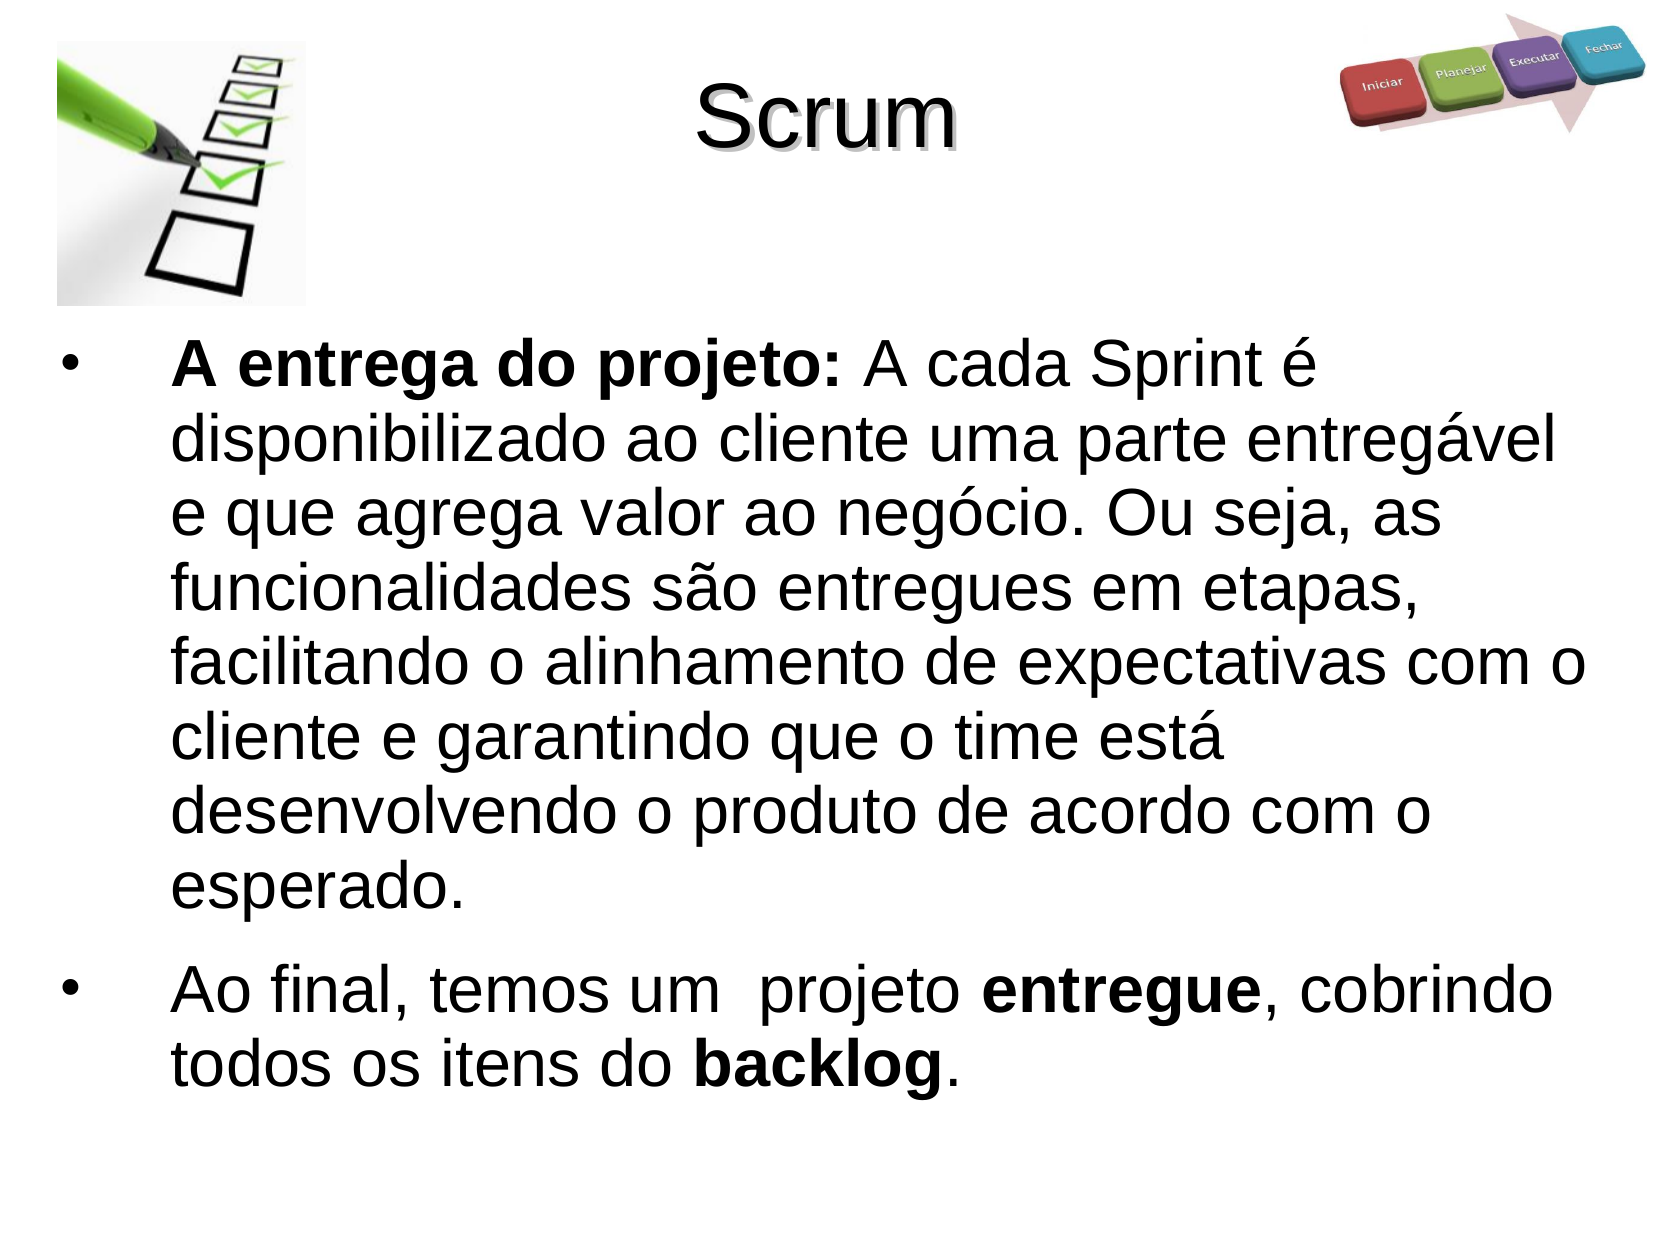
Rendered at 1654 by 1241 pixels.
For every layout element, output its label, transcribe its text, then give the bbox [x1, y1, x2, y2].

title Scrum [82, 17, 1571, 210]
chart [1334, 13, 1647, 136]
chart [57, 41, 306, 306]
text_box A entrega do projeto: A cada Sprint é disponibilizado ao cliente uma parte entregável e que agrega valor ao negócio. Ou seja, as funcionalidades são entregues em etapas, facilitando o alinhamento de expectativas com o cliente e garantindo que o time está desenvolvendo o produto de acordo com o esperado. Ao final, temos um projeto entregue, cobrindo todos os itens do backlog. [59, 253, 1607, 1176]
